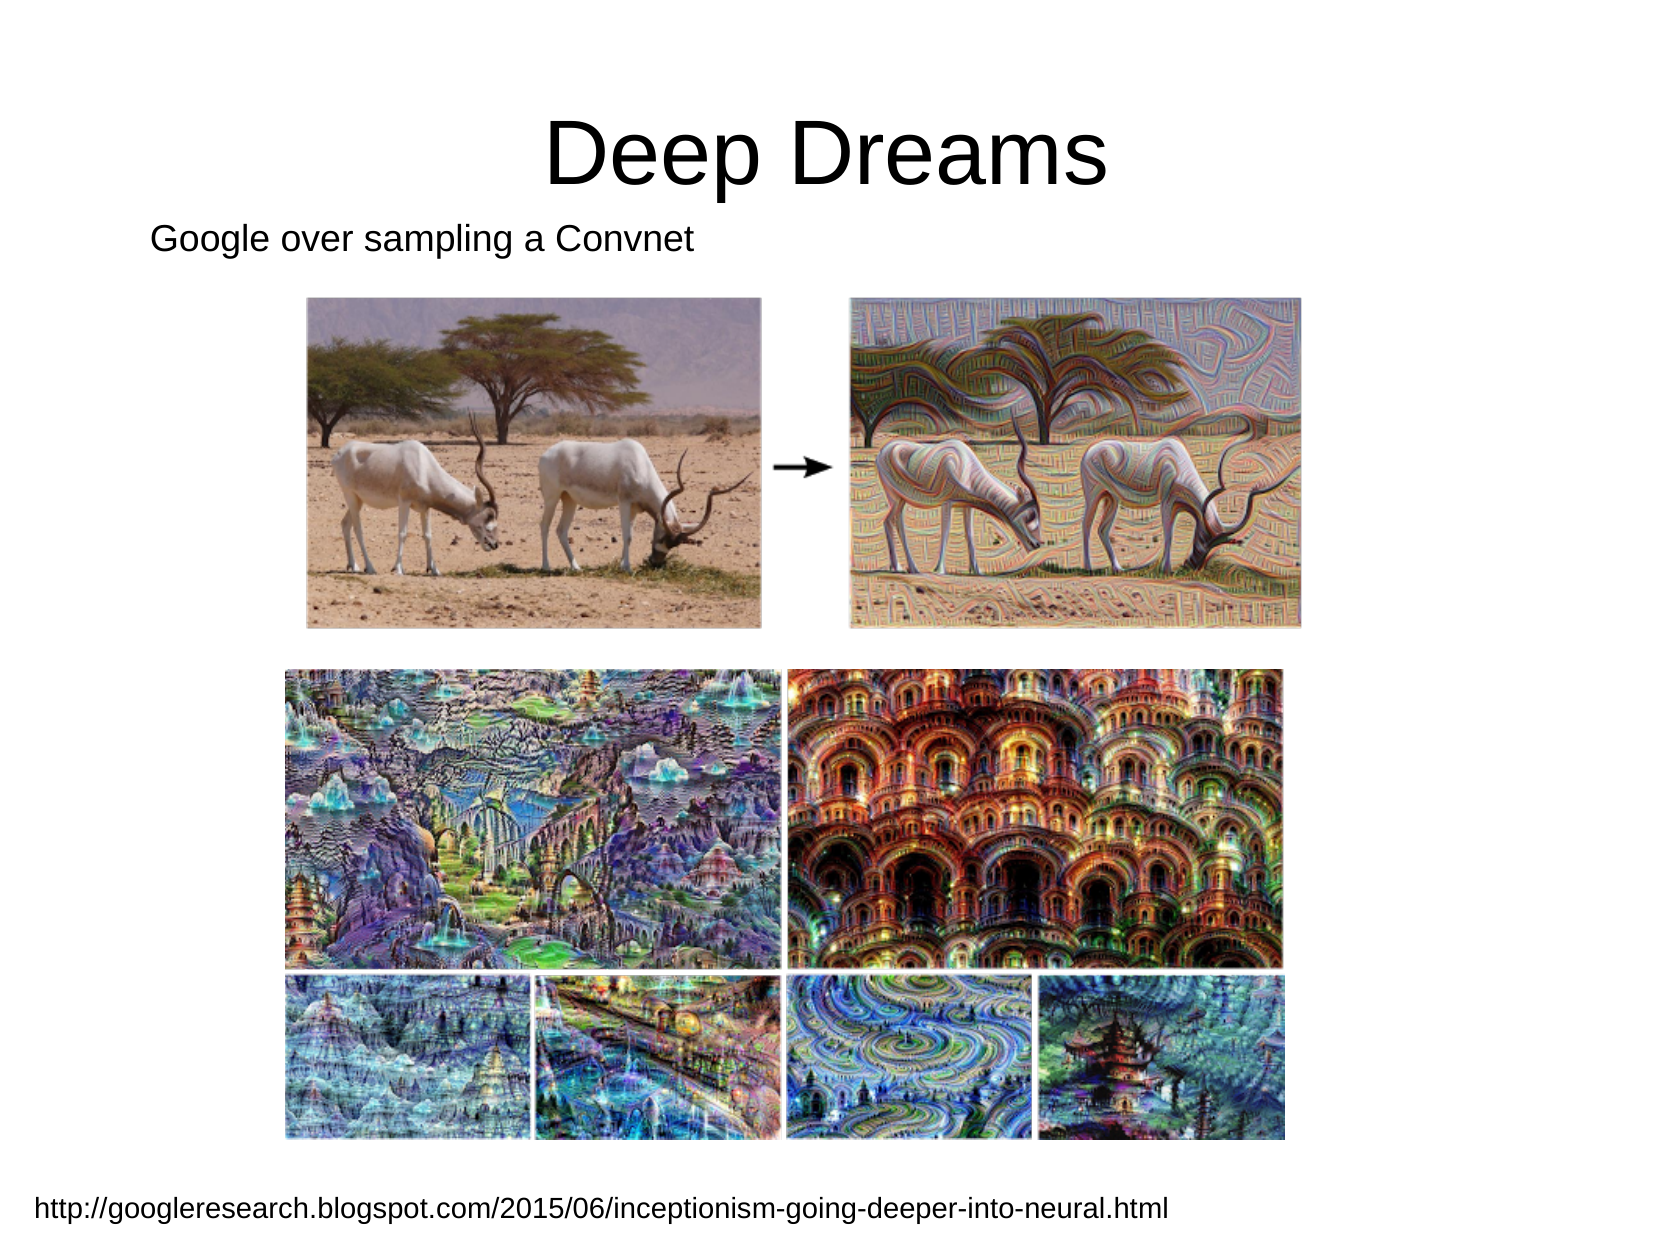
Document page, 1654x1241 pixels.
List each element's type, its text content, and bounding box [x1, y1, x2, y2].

picture [285, 669, 1285, 1141]
picture [305, 292, 1306, 631]
text_box http://googleresearch.blogspot.com/2015/06/inceptionism-going-deeper-into-neural.html [19, 1185, 1501, 1241]
text_box Google over sampling a Convnet [135, 210, 710, 267]
title Deep Dreams [82, 49, 1571, 257]
